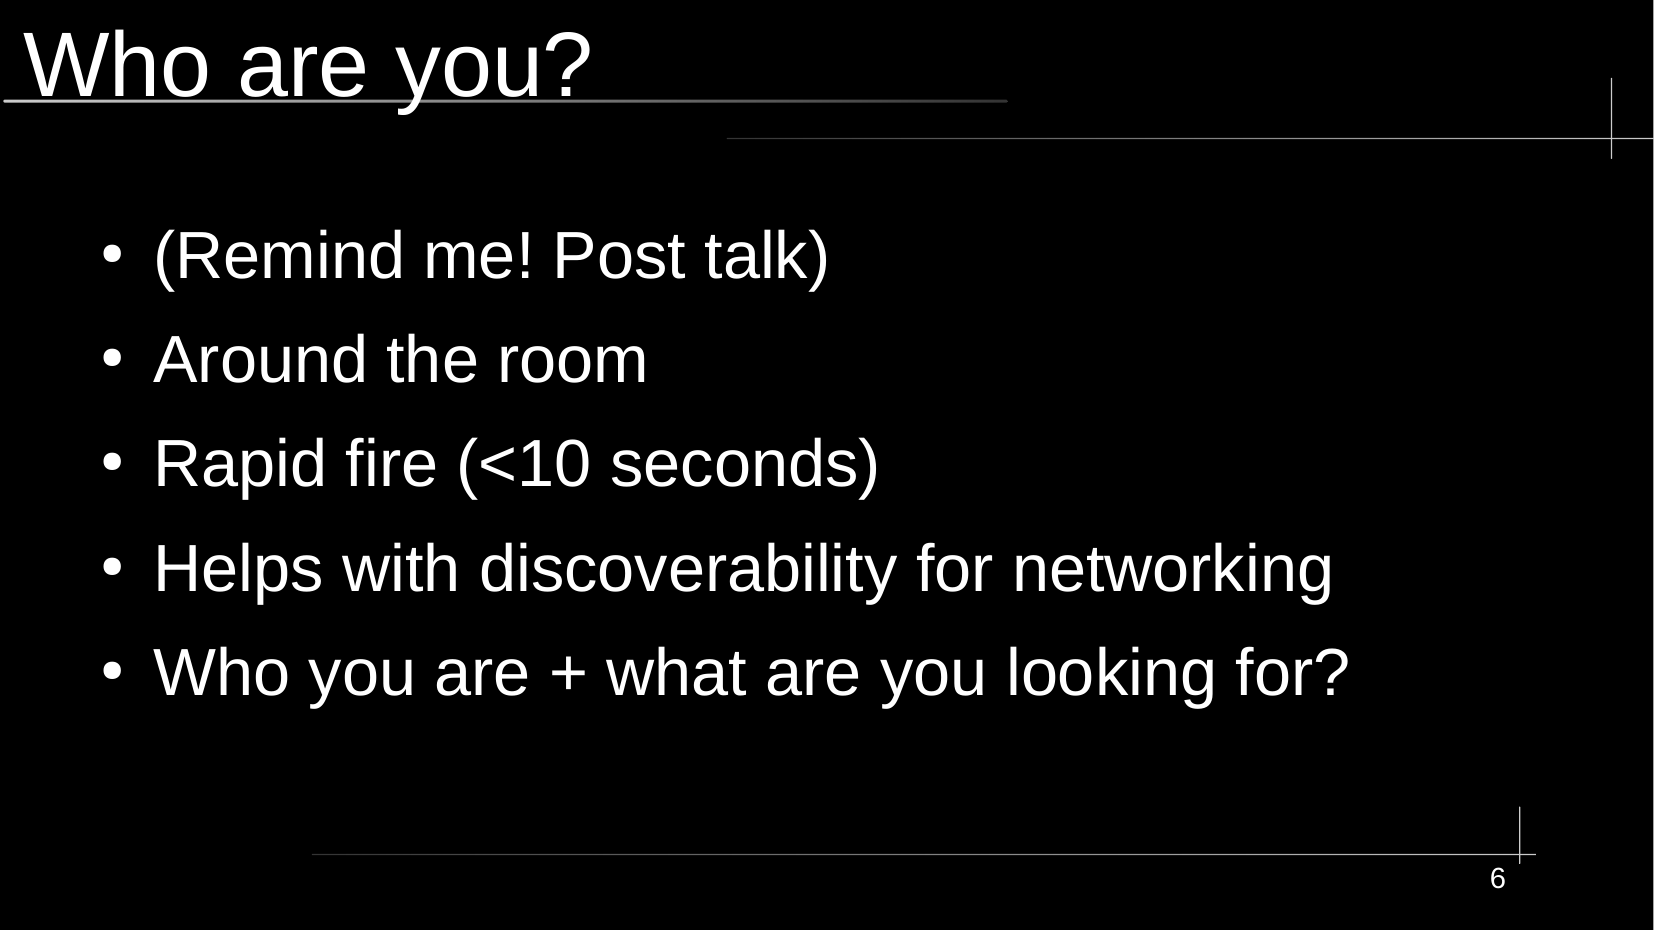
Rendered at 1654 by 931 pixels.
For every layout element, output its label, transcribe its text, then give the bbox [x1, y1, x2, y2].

list (Remind me! Post talk) Around the room Rapid fire (<10 seconds) Helps with discoverability for networking Who you are + what are you looking for? [82, 217, 1571, 758]
title Who are you? [23, 11, 1589, 119]
